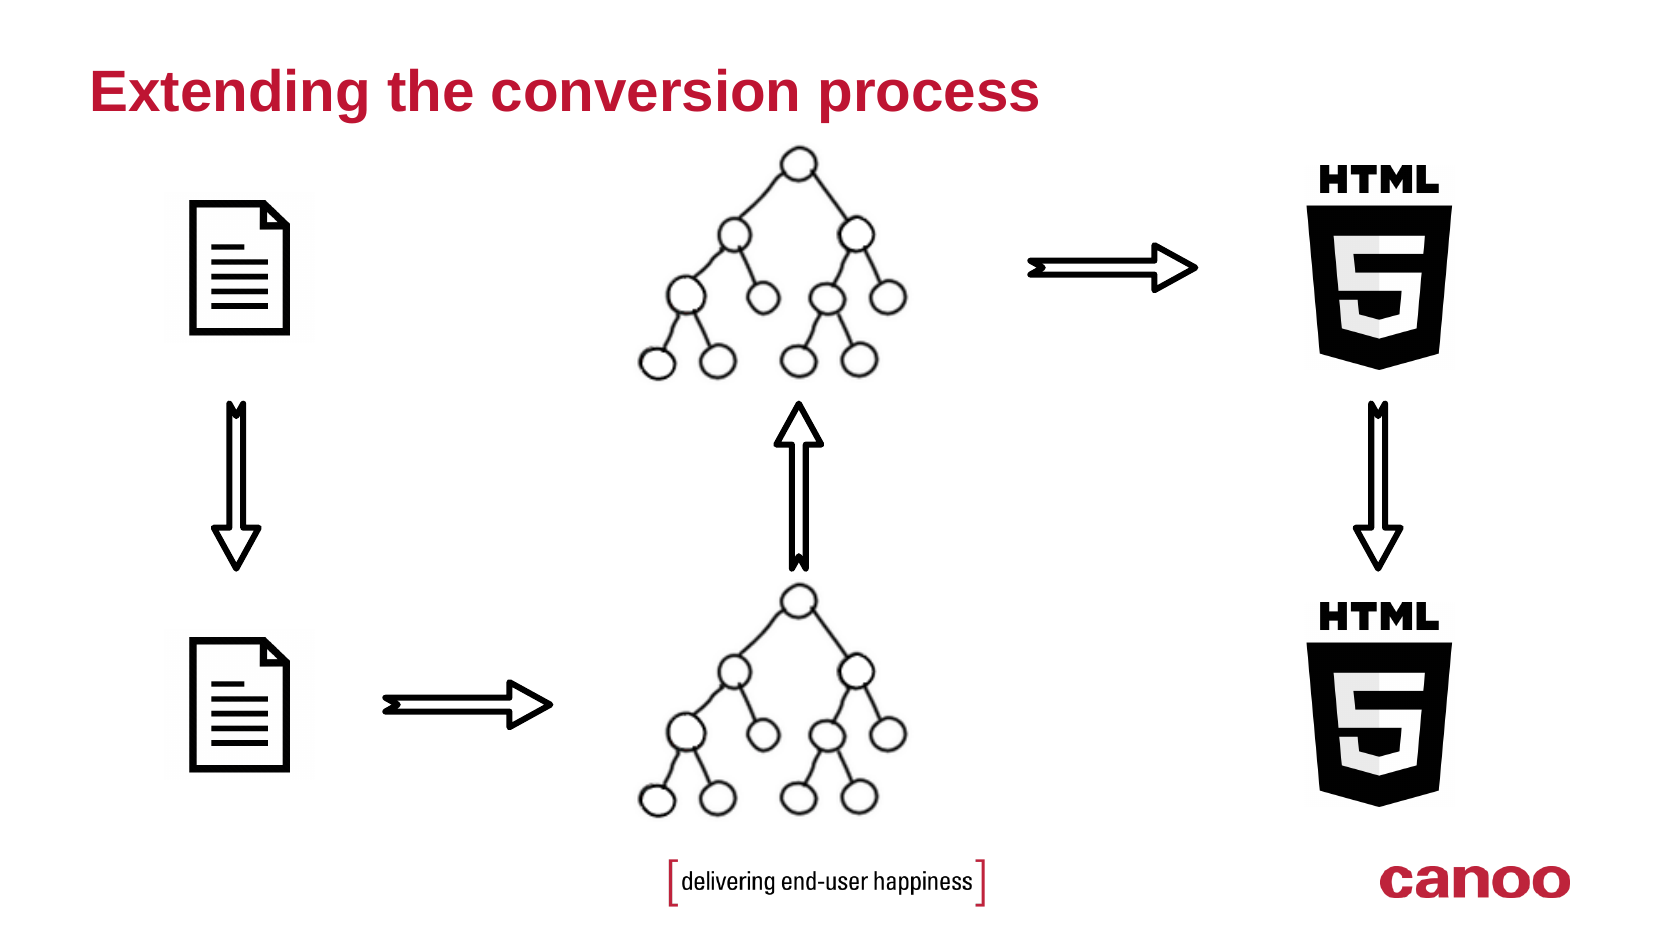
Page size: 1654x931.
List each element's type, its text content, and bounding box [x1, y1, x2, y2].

picture [1304, 165, 1455, 370]
picture [1304, 602, 1455, 807]
picture [621, 579, 922, 830]
picture [1380, 866, 1570, 898]
title Extending the conversion process [75, 45, 1591, 136]
picture [621, 142, 922, 393]
picture [164, 629, 315, 780]
picture [662, 855, 991, 910]
picture [164, 192, 315, 343]
